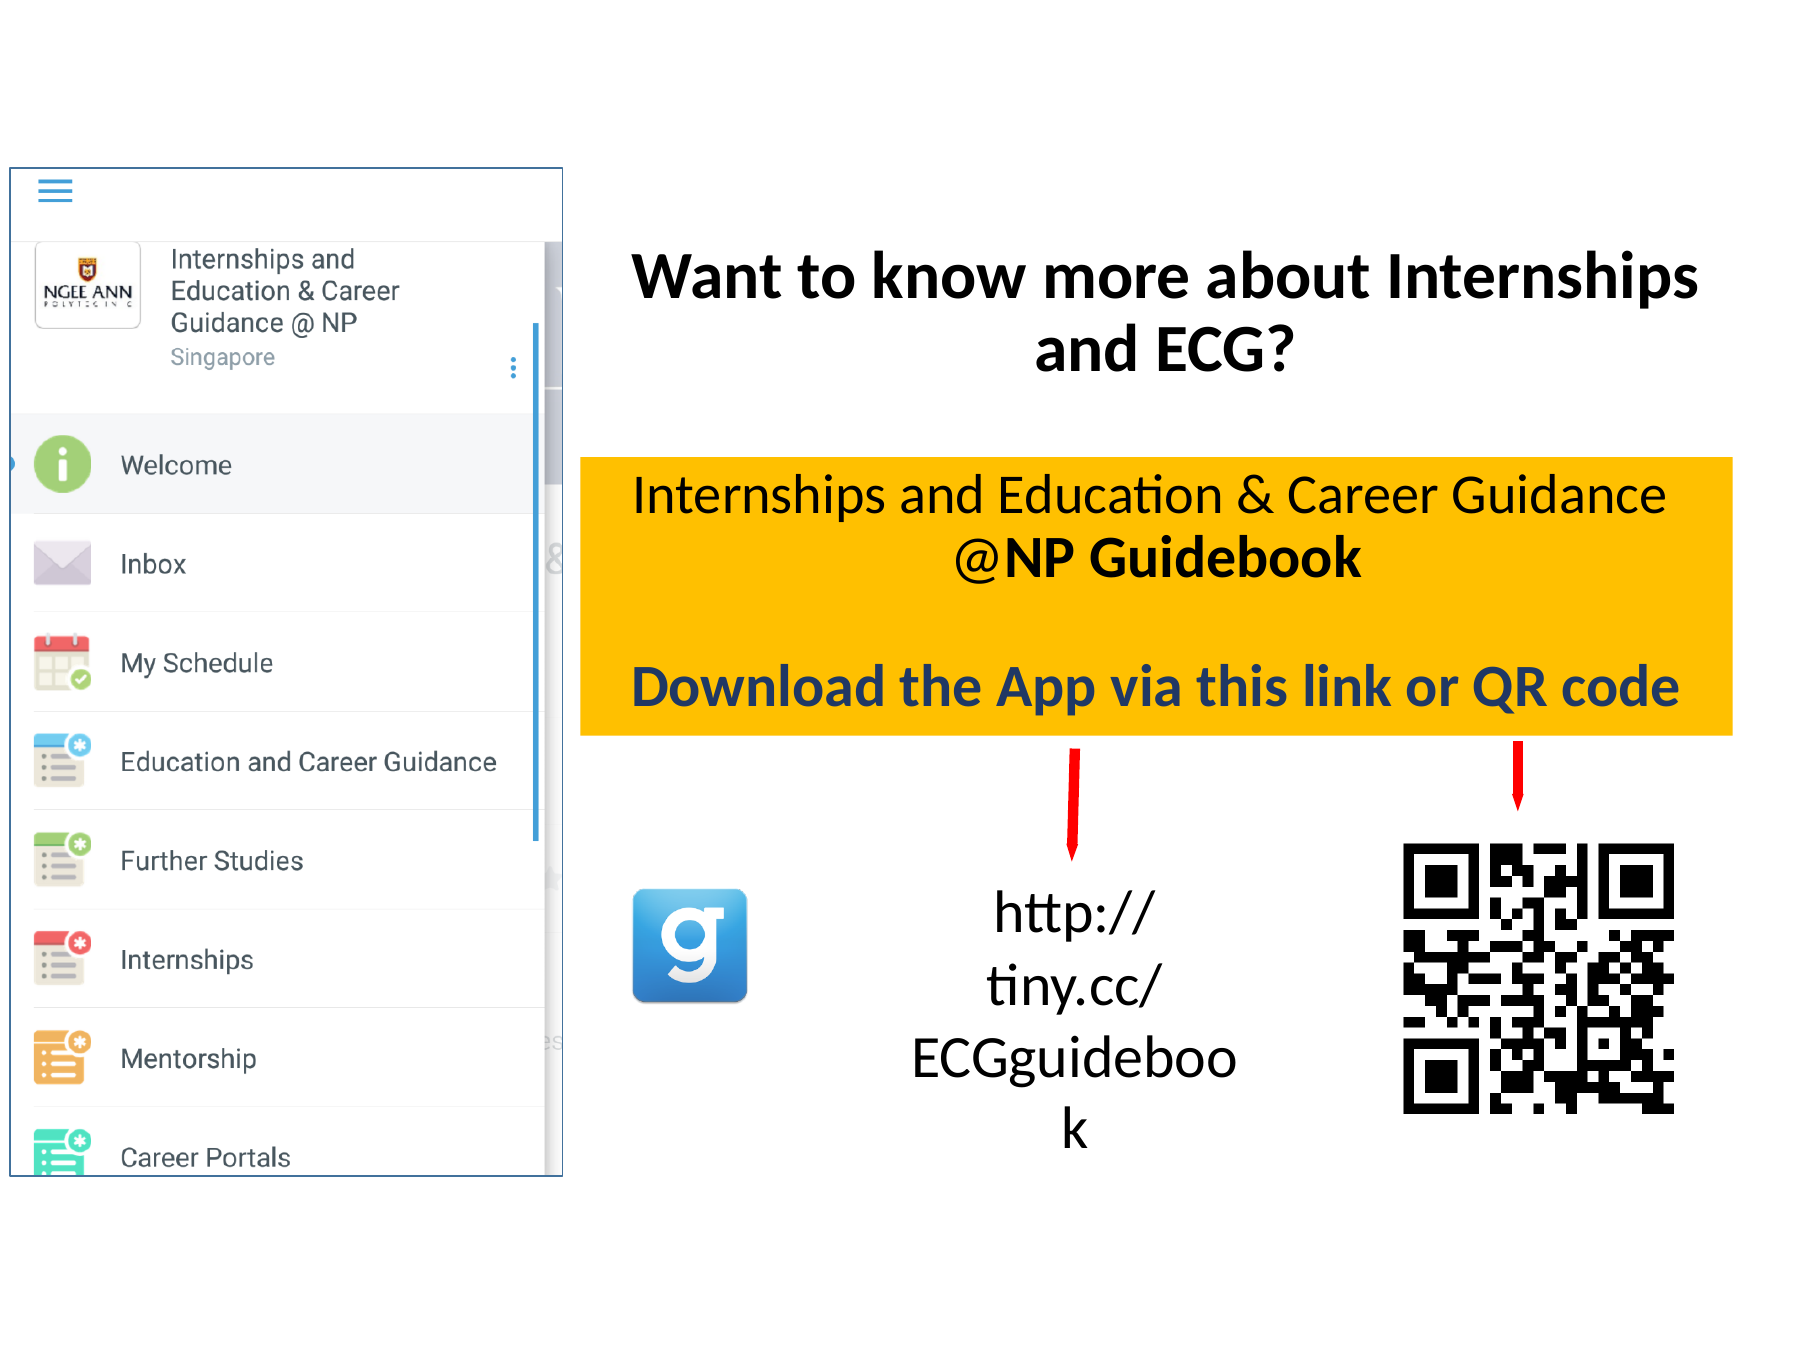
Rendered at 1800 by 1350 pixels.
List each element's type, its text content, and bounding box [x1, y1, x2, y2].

list Internships and Education & Career Guidance @NP Guidebook Download the App via this link or QR code [580, 457, 1733, 736]
picture [625, 881, 754, 1009]
text_box http://tiny.cc/ECGguidebook [883, 866, 1266, 1169]
picture [10, 168, 562, 1176]
picture [1368, 814, 1711, 1153]
title Want to know more about Internships and ECG? [599, 203, 1733, 423]
